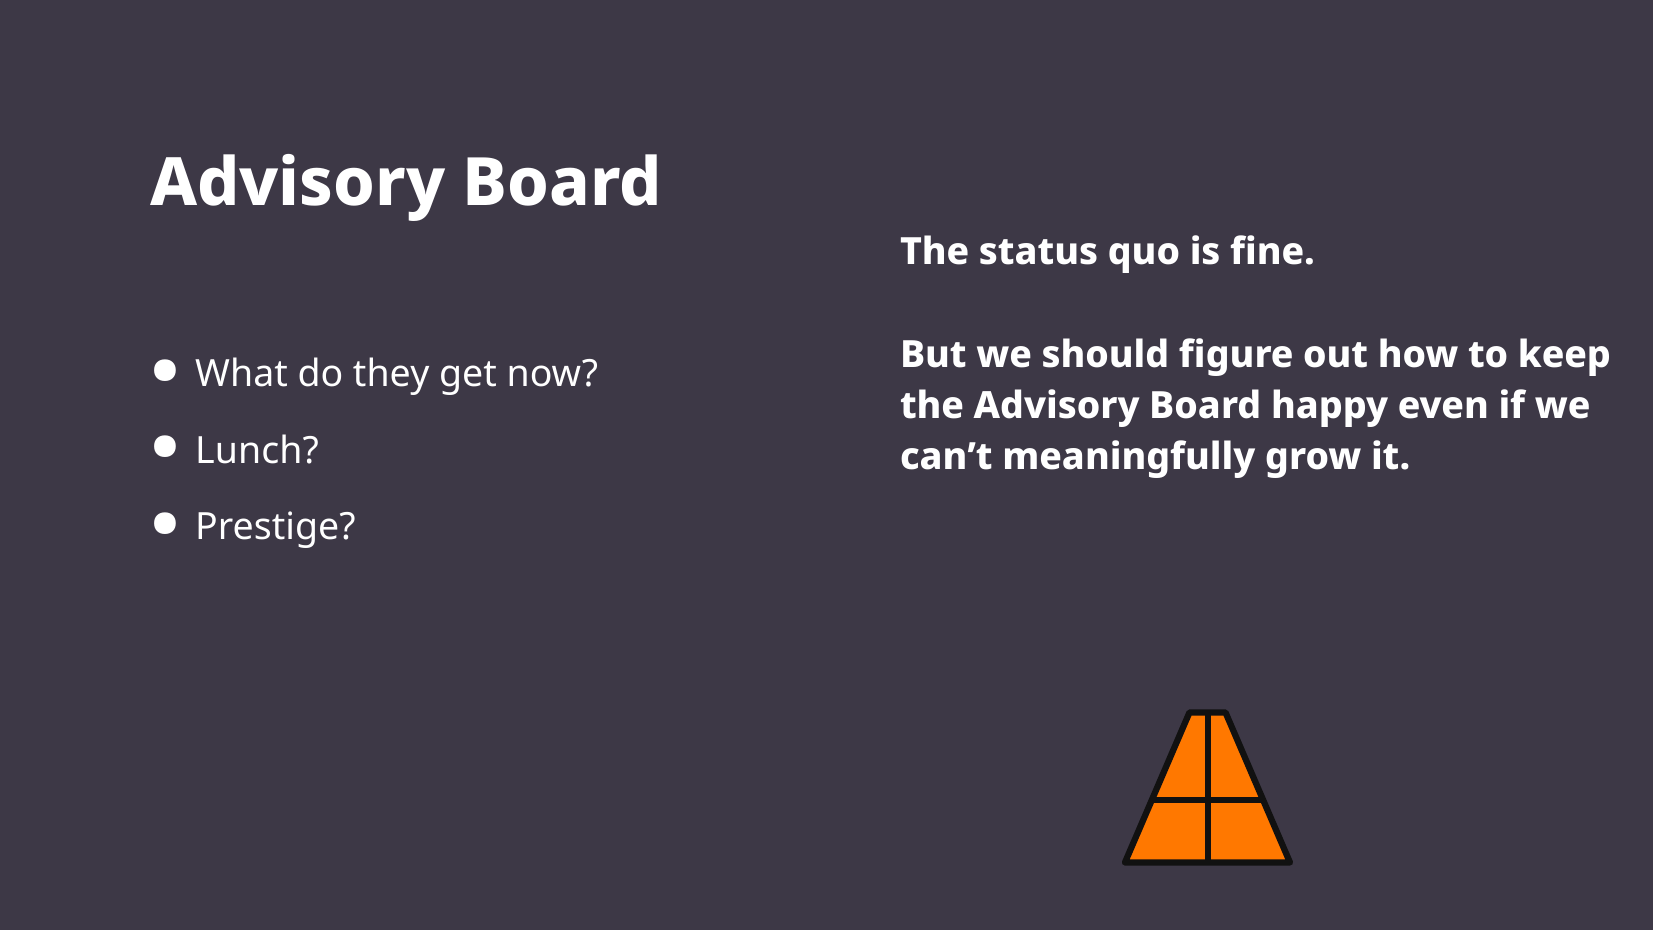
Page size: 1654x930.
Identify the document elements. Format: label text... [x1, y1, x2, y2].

text_box [1153, 712, 1210, 797]
title The status quo is fine. But we should figure out how to keep the Advisory Board happy even if we can’t meaningfully grow it. [900, 225, 1613, 497]
text_box [1211, 712, 1262, 797]
text_box [1211, 799, 1291, 863]
text_box [1124, 801, 1205, 863]
text_box What do they get now? Lunch? Prestige? [150, 321, 863, 676]
title Advisory Board [150, 75, 1050, 226]
